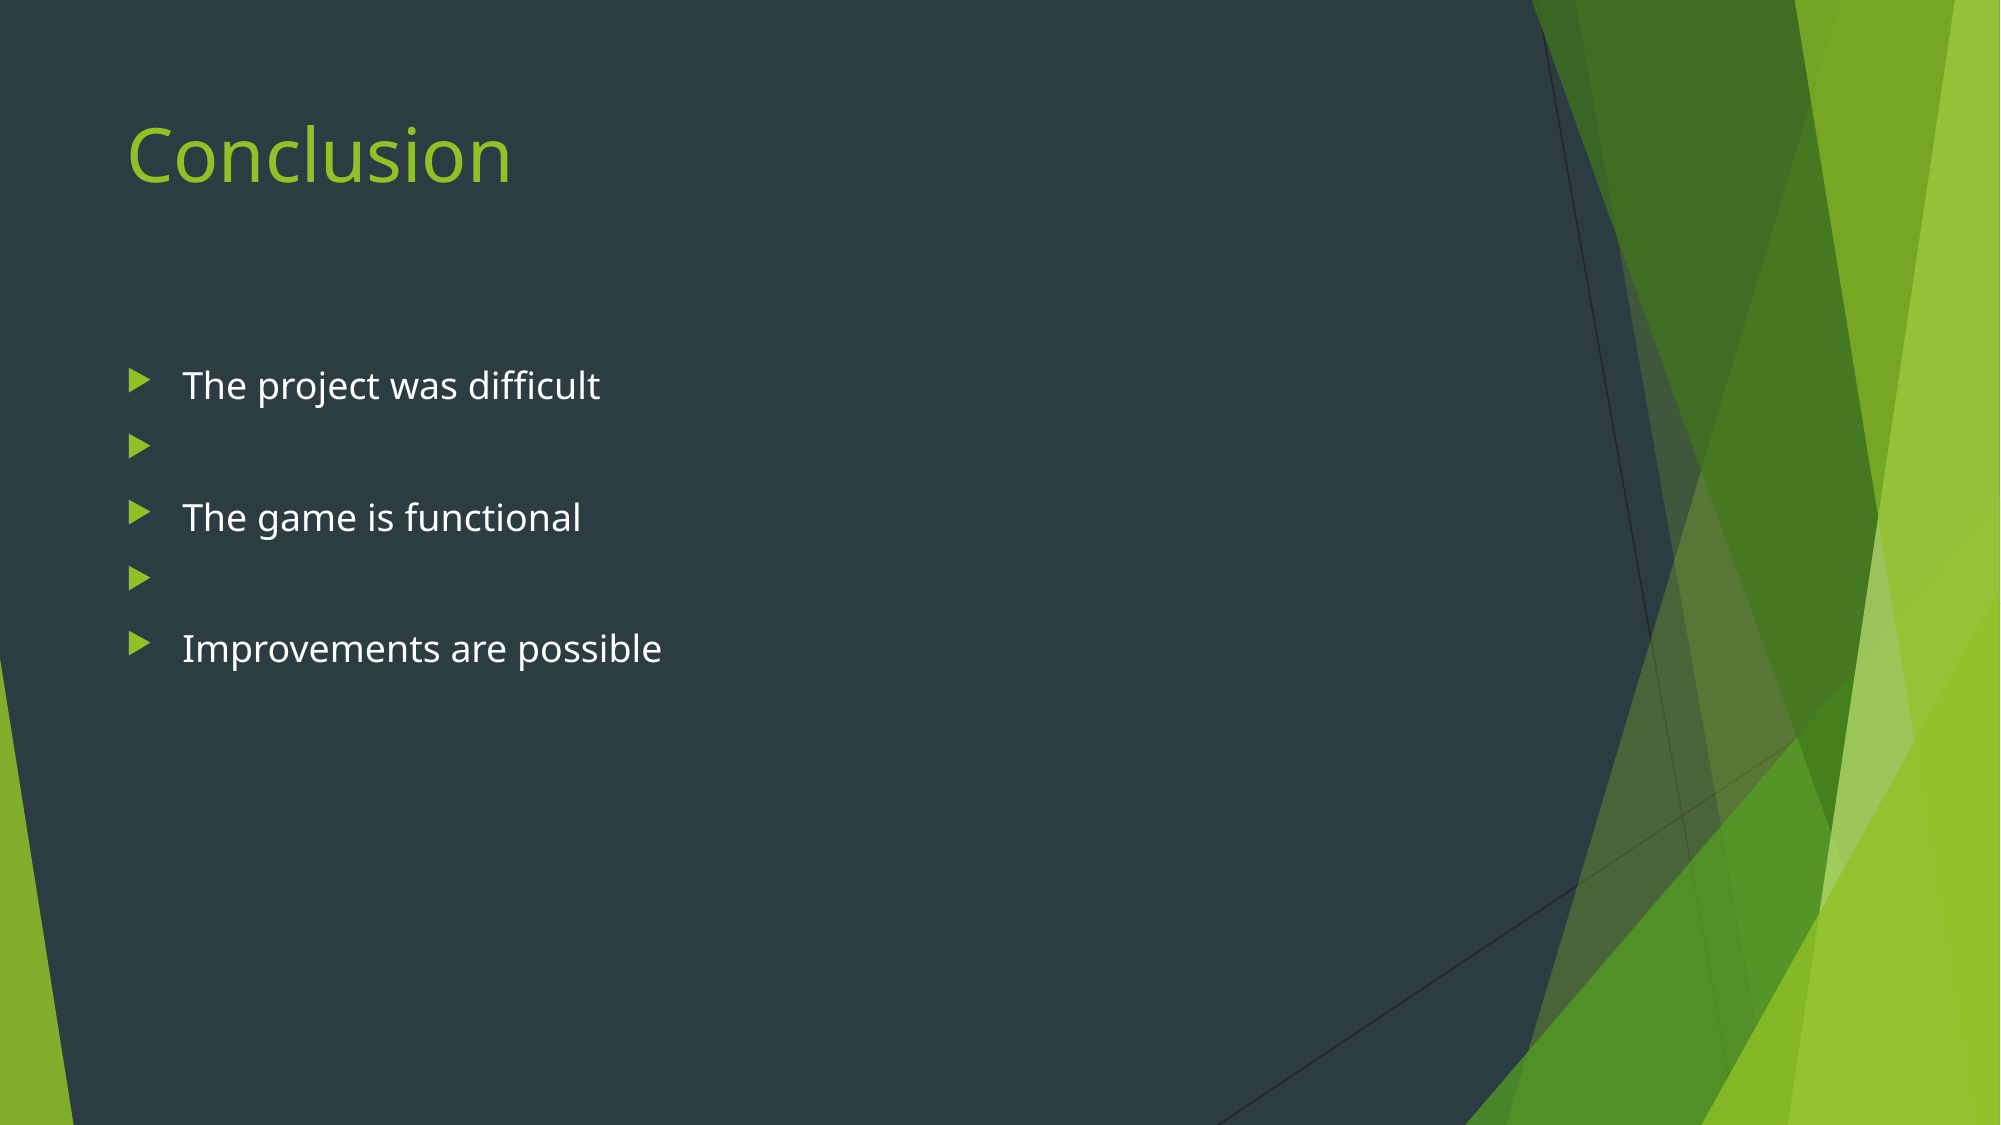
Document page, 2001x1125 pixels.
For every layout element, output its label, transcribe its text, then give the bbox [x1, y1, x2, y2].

list The project was difficult The game is functional Improvements are possible [111, 354, 1522, 992]
title Conclusion [111, 99, 1522, 317]
